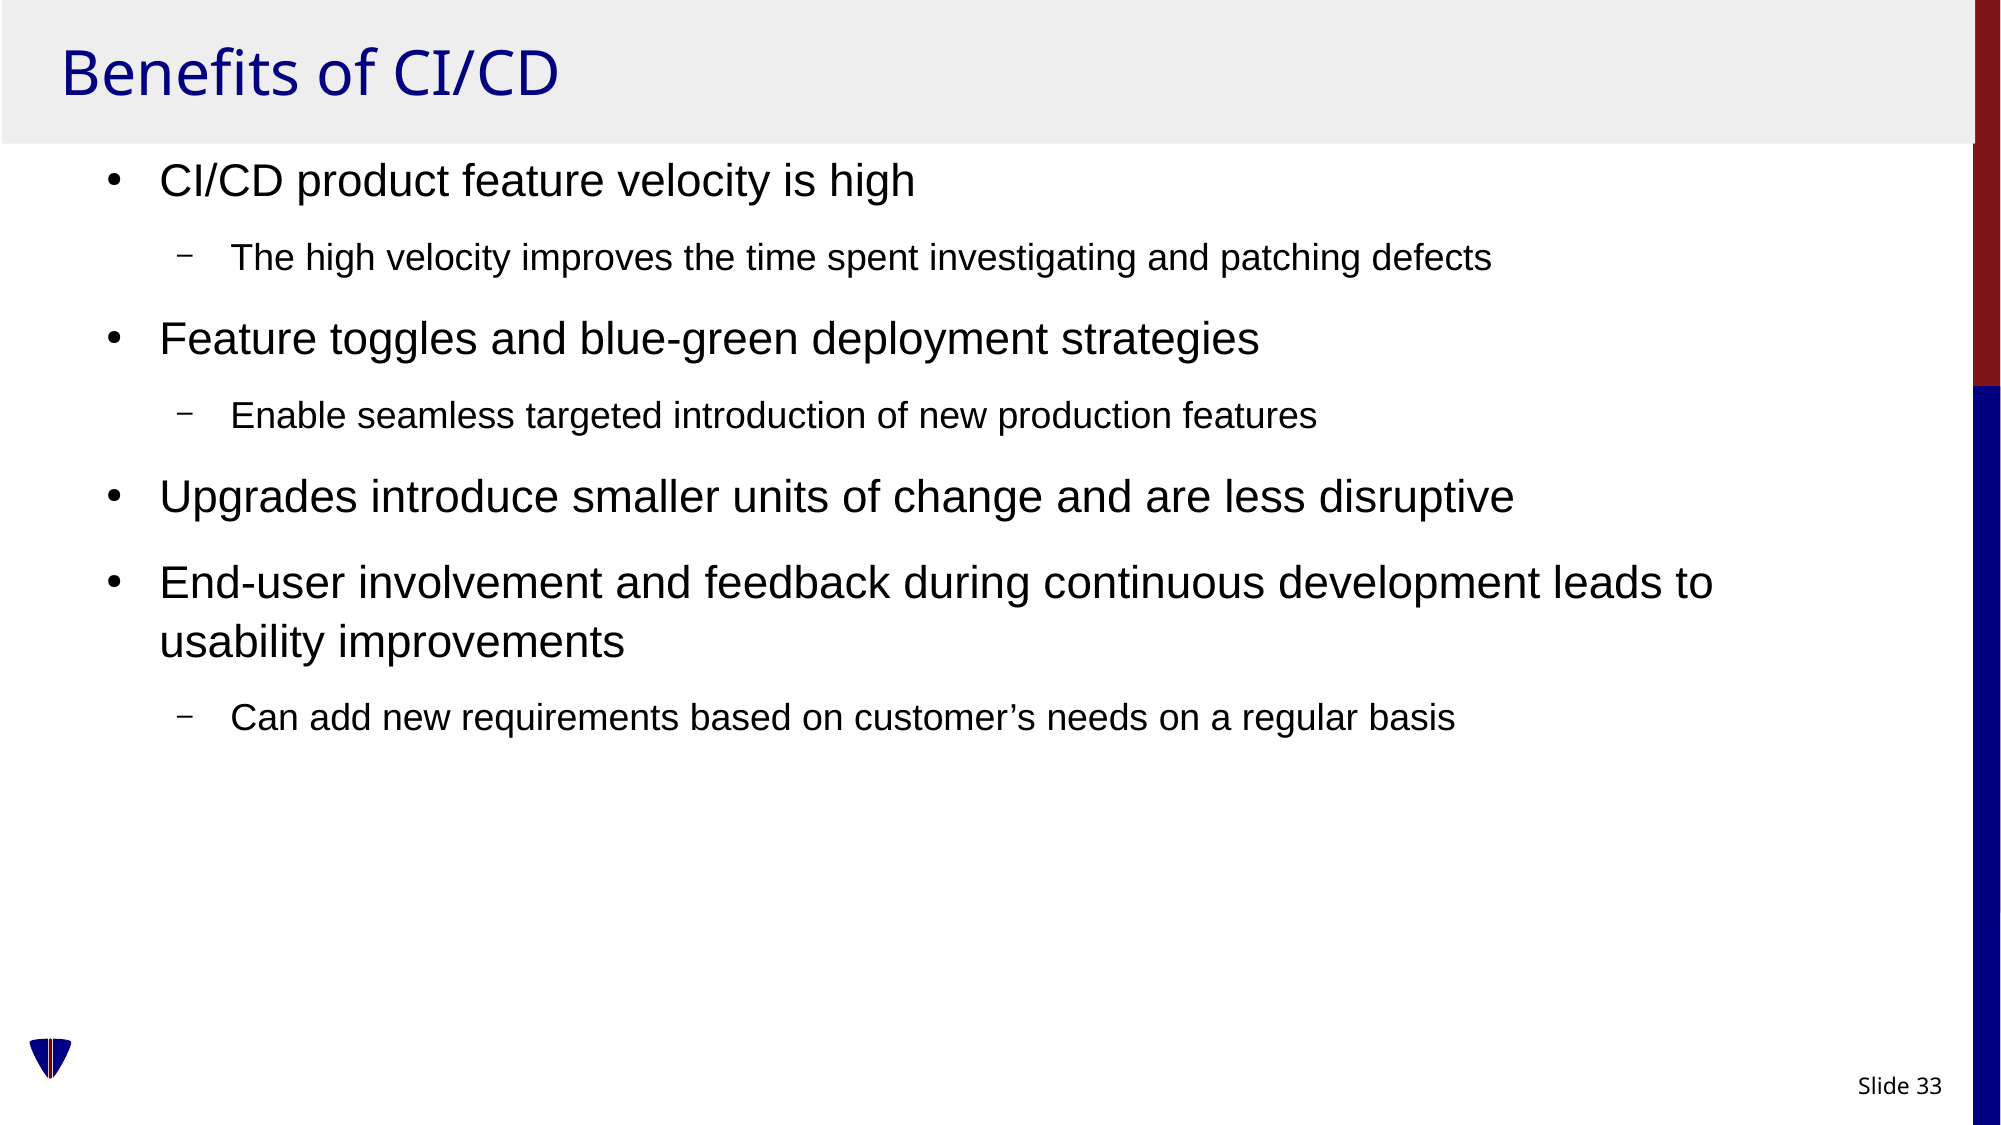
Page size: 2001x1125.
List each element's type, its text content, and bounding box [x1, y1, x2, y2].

list CI/CD product feature velocity is high The high velocity improves the time spent investigating and patching defects Feature toggles and blue-green deployment strategies Enable seamless targeted introduction of new production features Upgrades introduce smaller units of change and are less disruptive End-user involvement and feedback during continuous development leads to usability improvements Can add new requirements based on customer’s needs on a regular basis [88, 147, 1861, 1004]
title Benefits of CI/CD [1, 0, 1976, 144]
